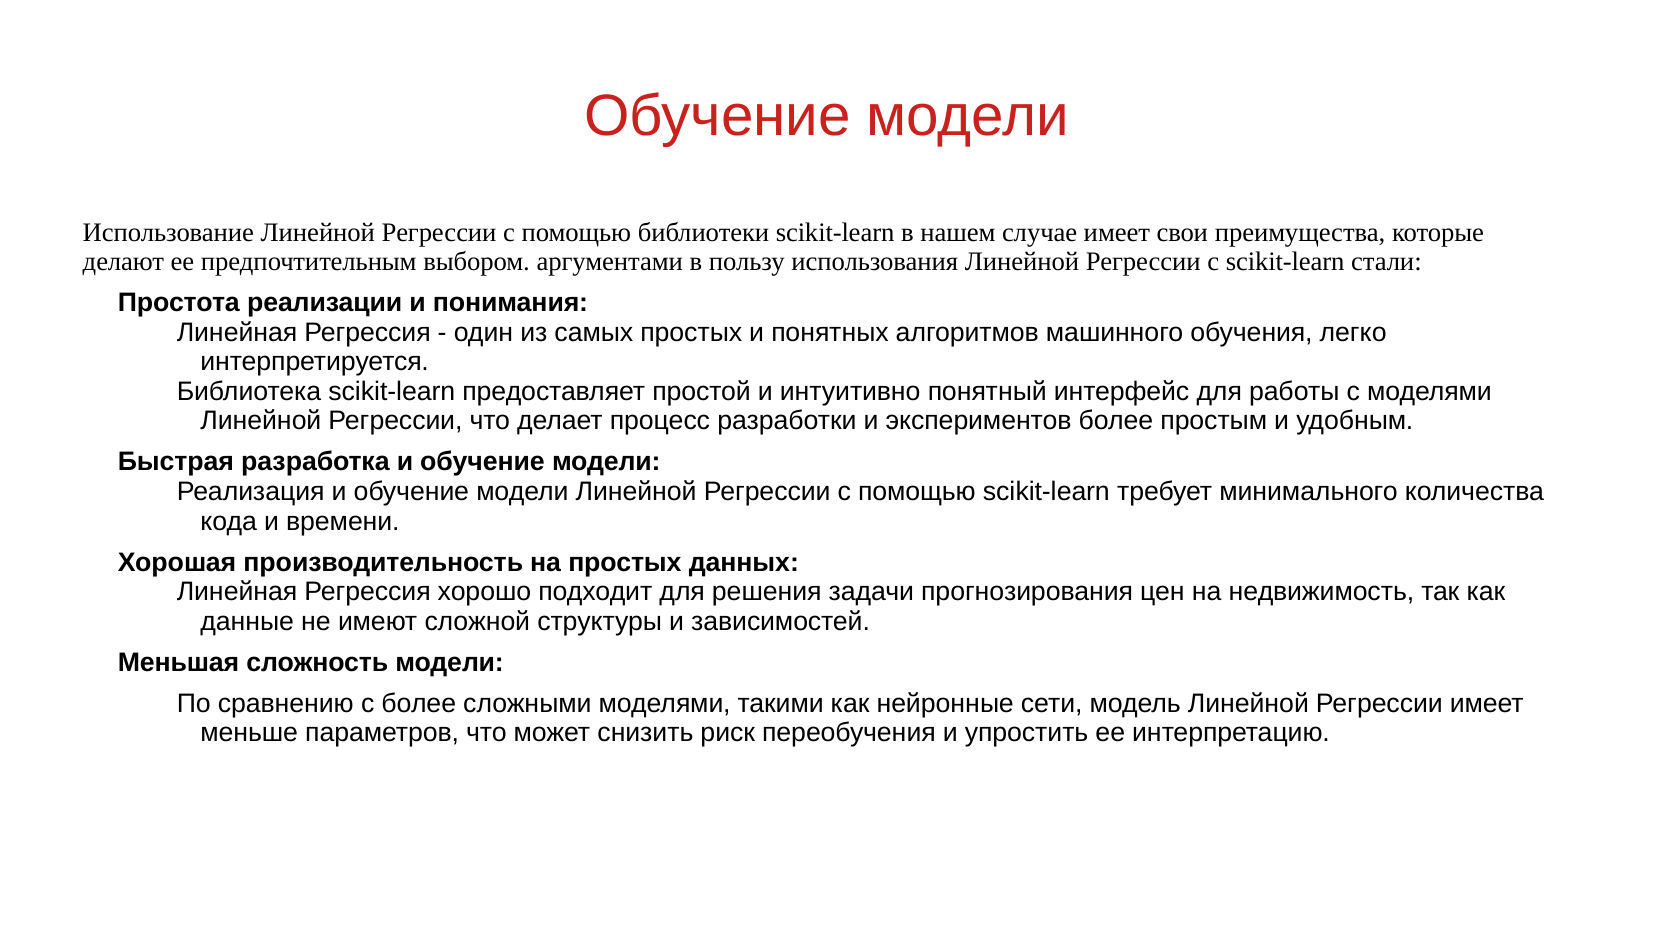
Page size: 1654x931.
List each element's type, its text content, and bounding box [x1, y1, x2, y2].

title Обучение модели [82, 37, 1571, 193]
list Использование Линейной Регрессии с помощью библиотеки scikit-learn в нашем случае имеет свои преимущества, которые делают ее предпочтительным выбором. аргументами в пользу использования Линейной Регрессии с scikit-learn стали: Простота реализации и понимания: Линейная Регрессия - один из самых простых и понятных алгоритмов машинного обучения, легко интерпретируется. Библиотека scikit-learn предоставляет простой и интуитивно понятный интерфейс для работы с моделями Линейной Регрессии, что делает процесс разработки и экспериментов более простым и удобным. Быстрая разработка и обучение модели: Реализация и обучение модели Линейной Регрессии с помощью scikit-learn требует минимального количества кода и времени. Хорошая производительность на простых данных: Линейная Регрессия хорошо подходит для решения задачи прогнозирования цен на недвижимость, так как данные не имеют сложной структуры и зависимостей. Меньшая сложность модели: По сравнению с более сложными моделями, такими как нейронные сети, модель Линейной Регрессии имеет меньше параметров, что может снизить риск переобучения и упростить ее интерпретацию. [82, 217, 1571, 758]
